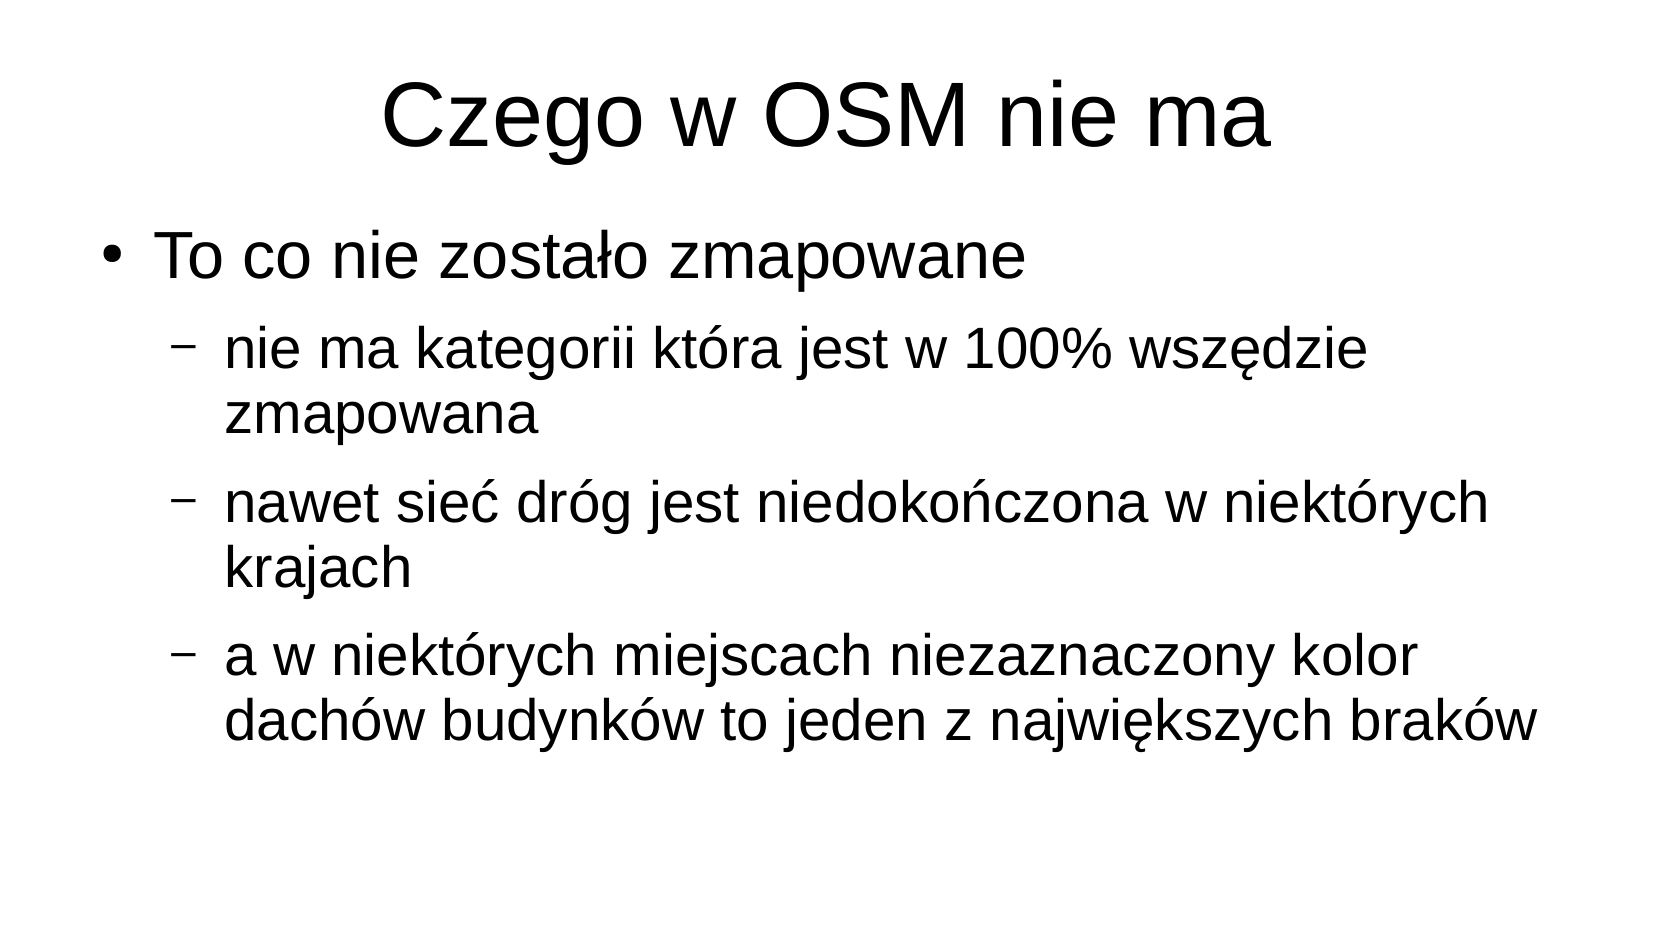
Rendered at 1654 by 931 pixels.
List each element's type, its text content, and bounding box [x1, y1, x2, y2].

list To co nie zostało zmapowane nie ma kategorii która jest w 100% wszędzie zmapowana nawet sieć dróg jest niedokończona w niektórych krajach a w niektórych miejscach niezaznaczony kolor dachów budynków to jeden z największych braków [82, 217, 1571, 757]
title Czego w OSM nie ma [82, 37, 1571, 193]
